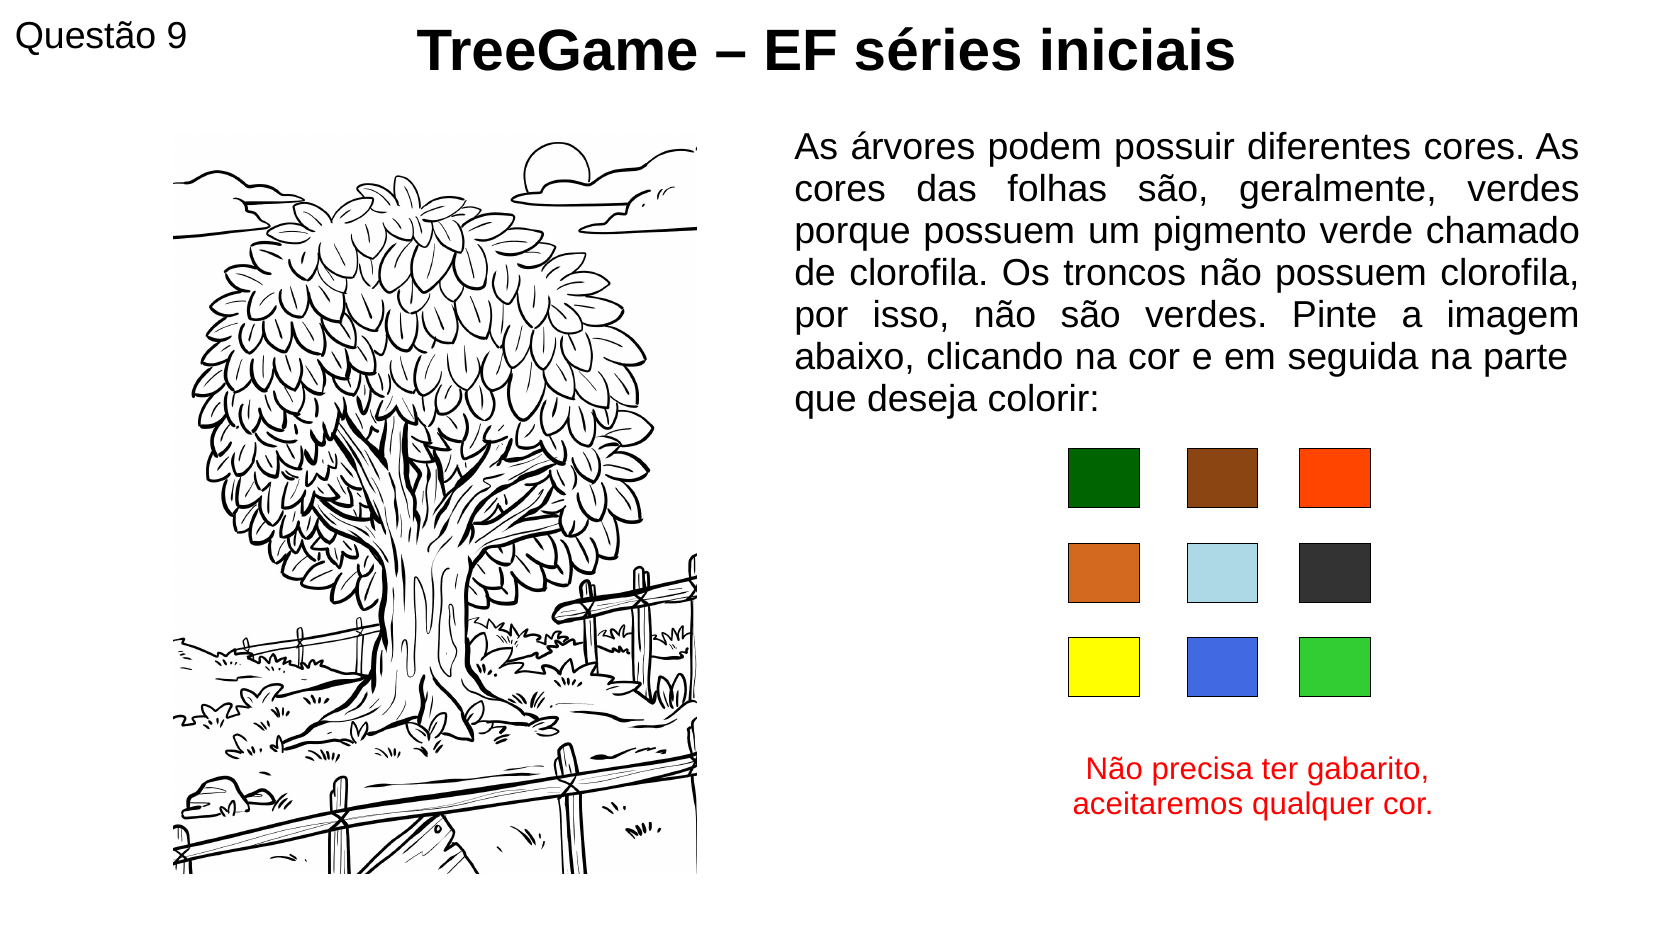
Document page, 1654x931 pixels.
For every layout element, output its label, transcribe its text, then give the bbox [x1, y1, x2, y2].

text_box [1187, 637, 1258, 697]
text_box Não precisa ter gabarito, aceitaremos qualquer cor. [1051, 744, 1465, 829]
text_box As árvores podem possuir diferentes cores. As cores das folhas são, geralmente, verdes porque possuem um pigmento verde chamado de clorofila. Os troncos não possuem clorofila, por isso, não são verdes. Pinte a imagem abaixo, clicando na cor e em seguida na parte que deseja colorir: [779, 118, 1595, 427]
text_box [1187, 543, 1258, 603]
text_box Questão 9 [0, 7, 82, 107]
text_box [1068, 448, 1140, 508]
text_box [1299, 637, 1371, 697]
text_box [1299, 448, 1371, 508]
title TreeGame – EF séries iniciais [82, 0, 1572, 128]
text_box [1068, 637, 1140, 697]
text_box [1299, 543, 1371, 603]
text_box [1187, 448, 1258, 508]
picture [173, 132, 697, 875]
text_box [1068, 543, 1140, 603]
